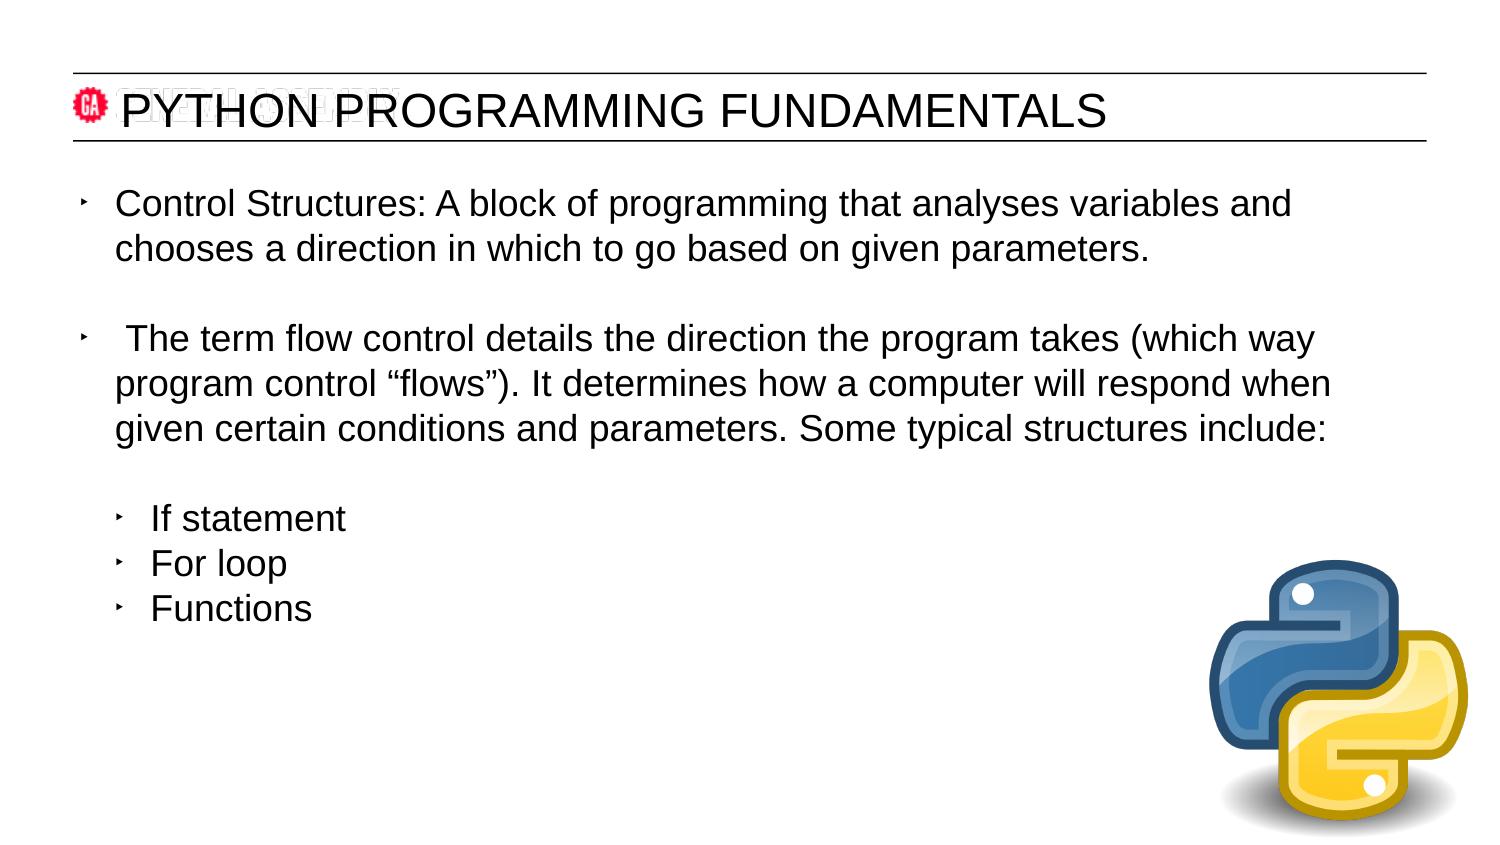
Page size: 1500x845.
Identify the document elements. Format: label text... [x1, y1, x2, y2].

text_box PYTHON PROGRAMMING FUNDAMENTALS [120, 79, 1276, 129]
text_box Control Structures: A block of programming that analyses variables and chooses a direction in which to go based on given parameters. The term flow control details the direction the program takes (which way program control “flows”). It determines how a computer will respond when given certain conditions and parameters. Some typical structures include: If statement For loop Functions [79, 179, 1421, 736]
picture [73, 87, 120, 123]
picture [1192, 553, 1485, 844]
